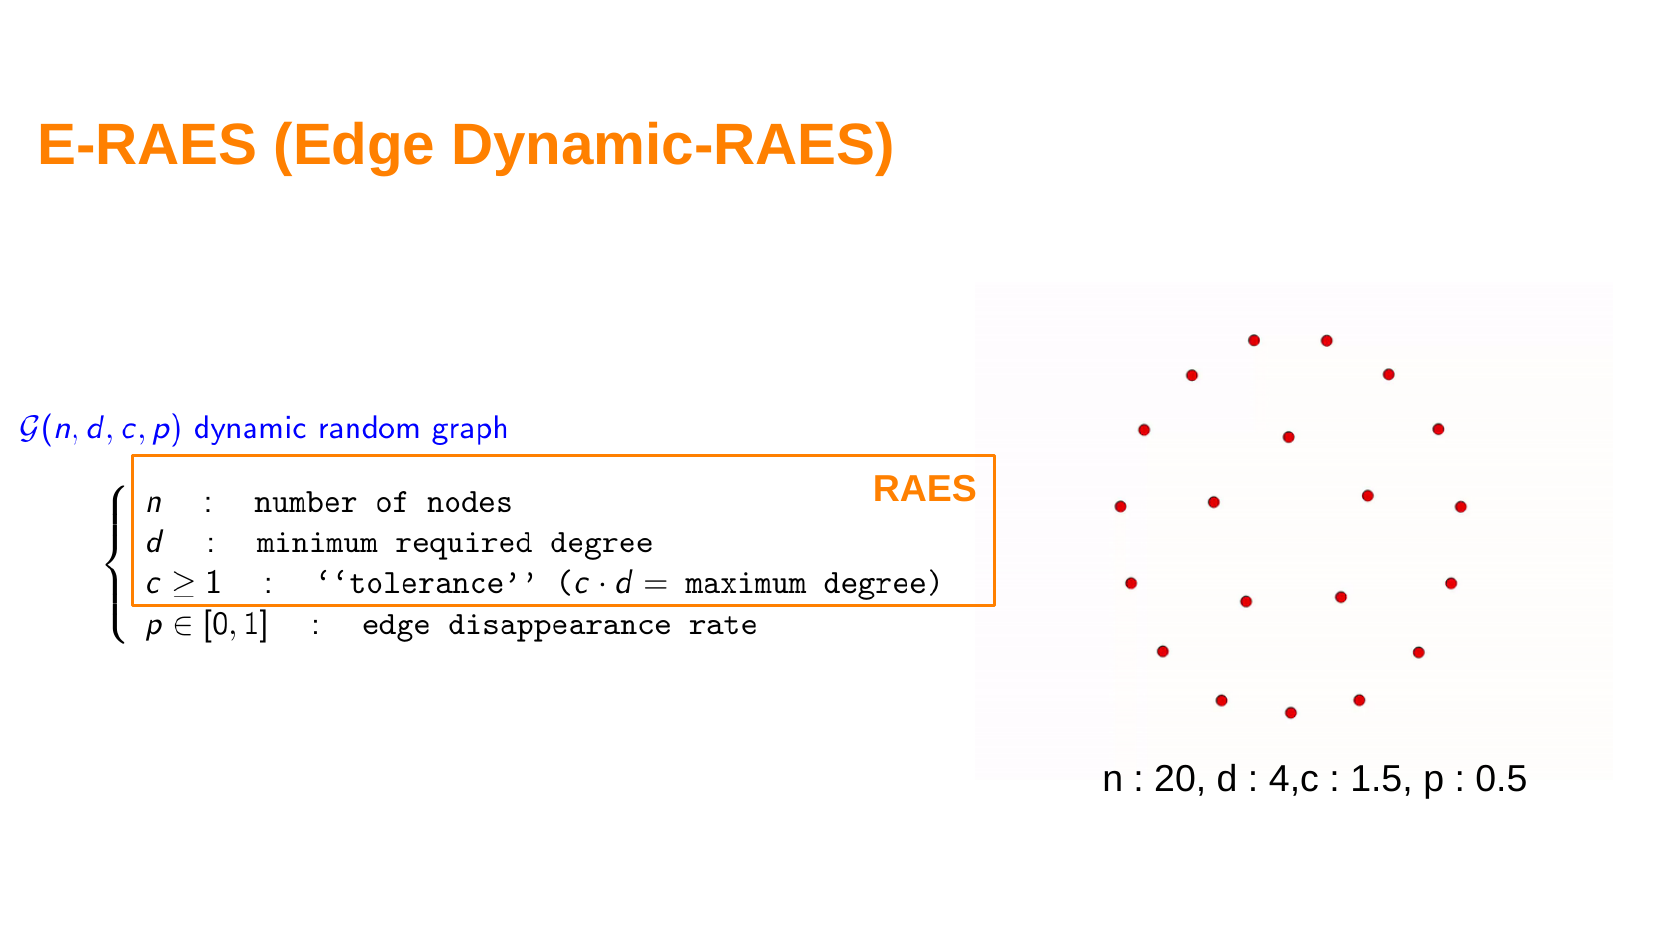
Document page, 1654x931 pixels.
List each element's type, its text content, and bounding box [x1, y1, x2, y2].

text_box RAES [858, 459, 992, 517]
title E-RAES (Edge Dynamic-RAES) [37, 25, 1601, 263]
text_box n : 20, d : 4,c : 1.5, p : 0.5 [1087, 750, 1543, 810]
picture [0, 282, 1613, 780]
